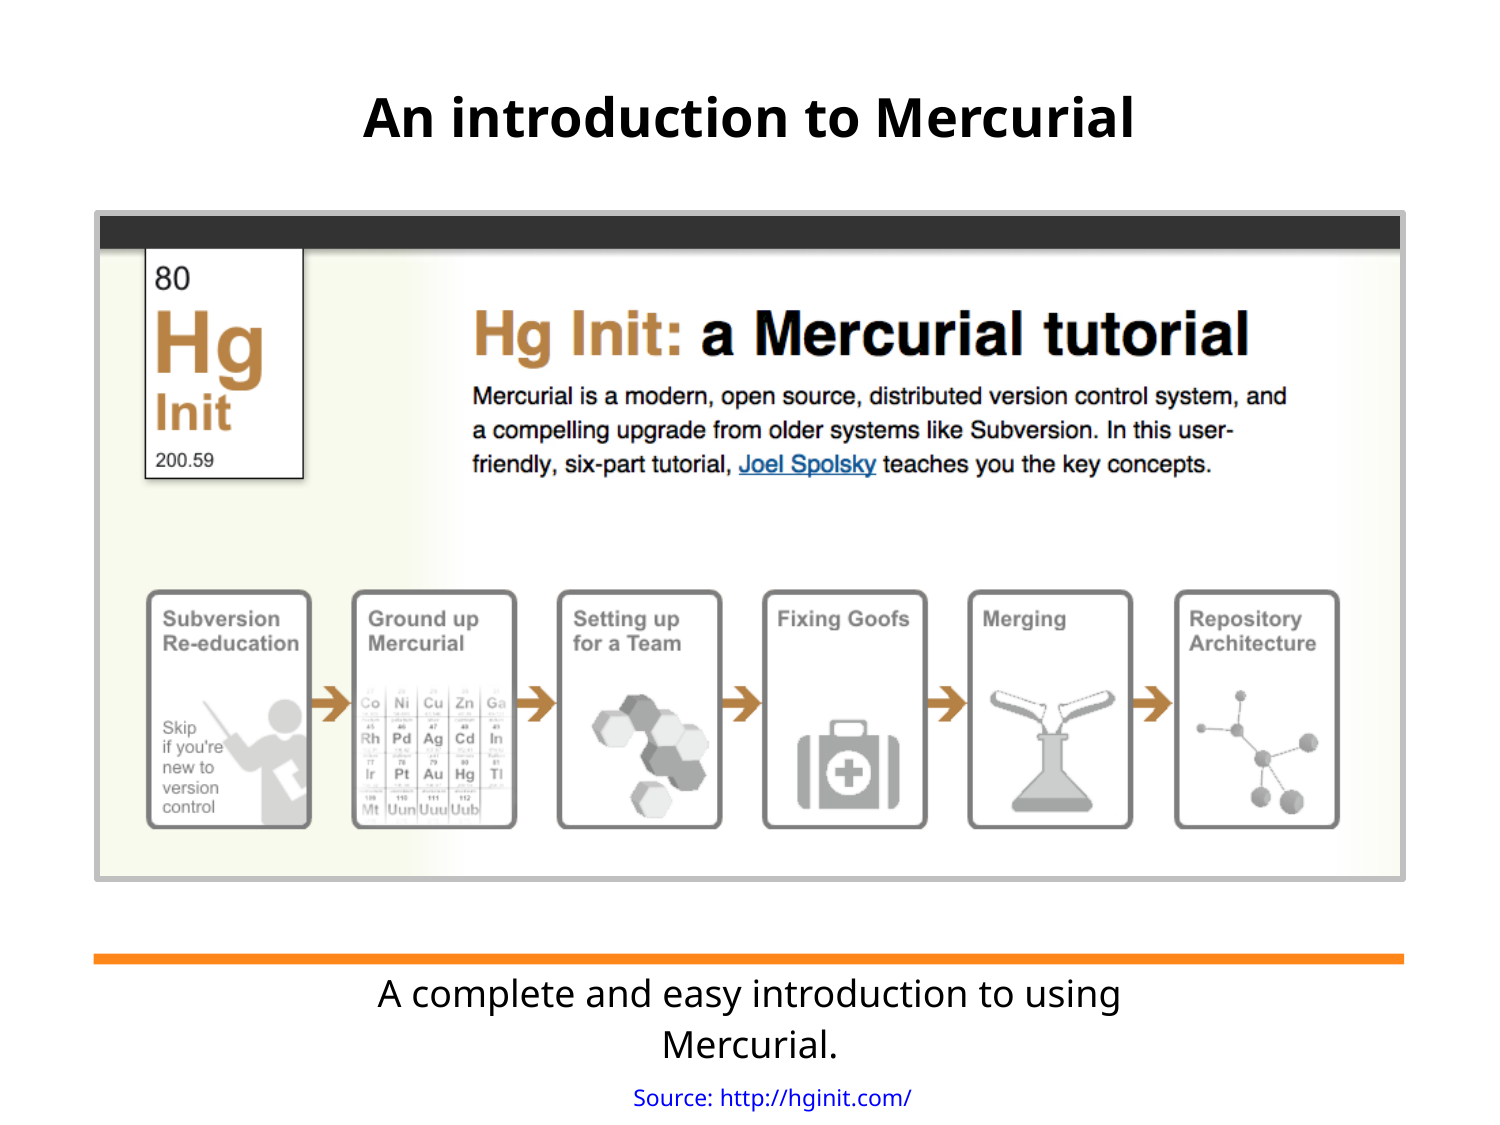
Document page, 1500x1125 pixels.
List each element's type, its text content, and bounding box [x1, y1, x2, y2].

text_box A complete and easy introduction to using Mercurial. [290, 960, 1210, 1020]
text_box Source: http://hginit.com/ [618, 1074, 882, 1115]
title An introduction to Mercurial [75, 44, 1426, 188]
picture [0, 0, 1500, 1125]
